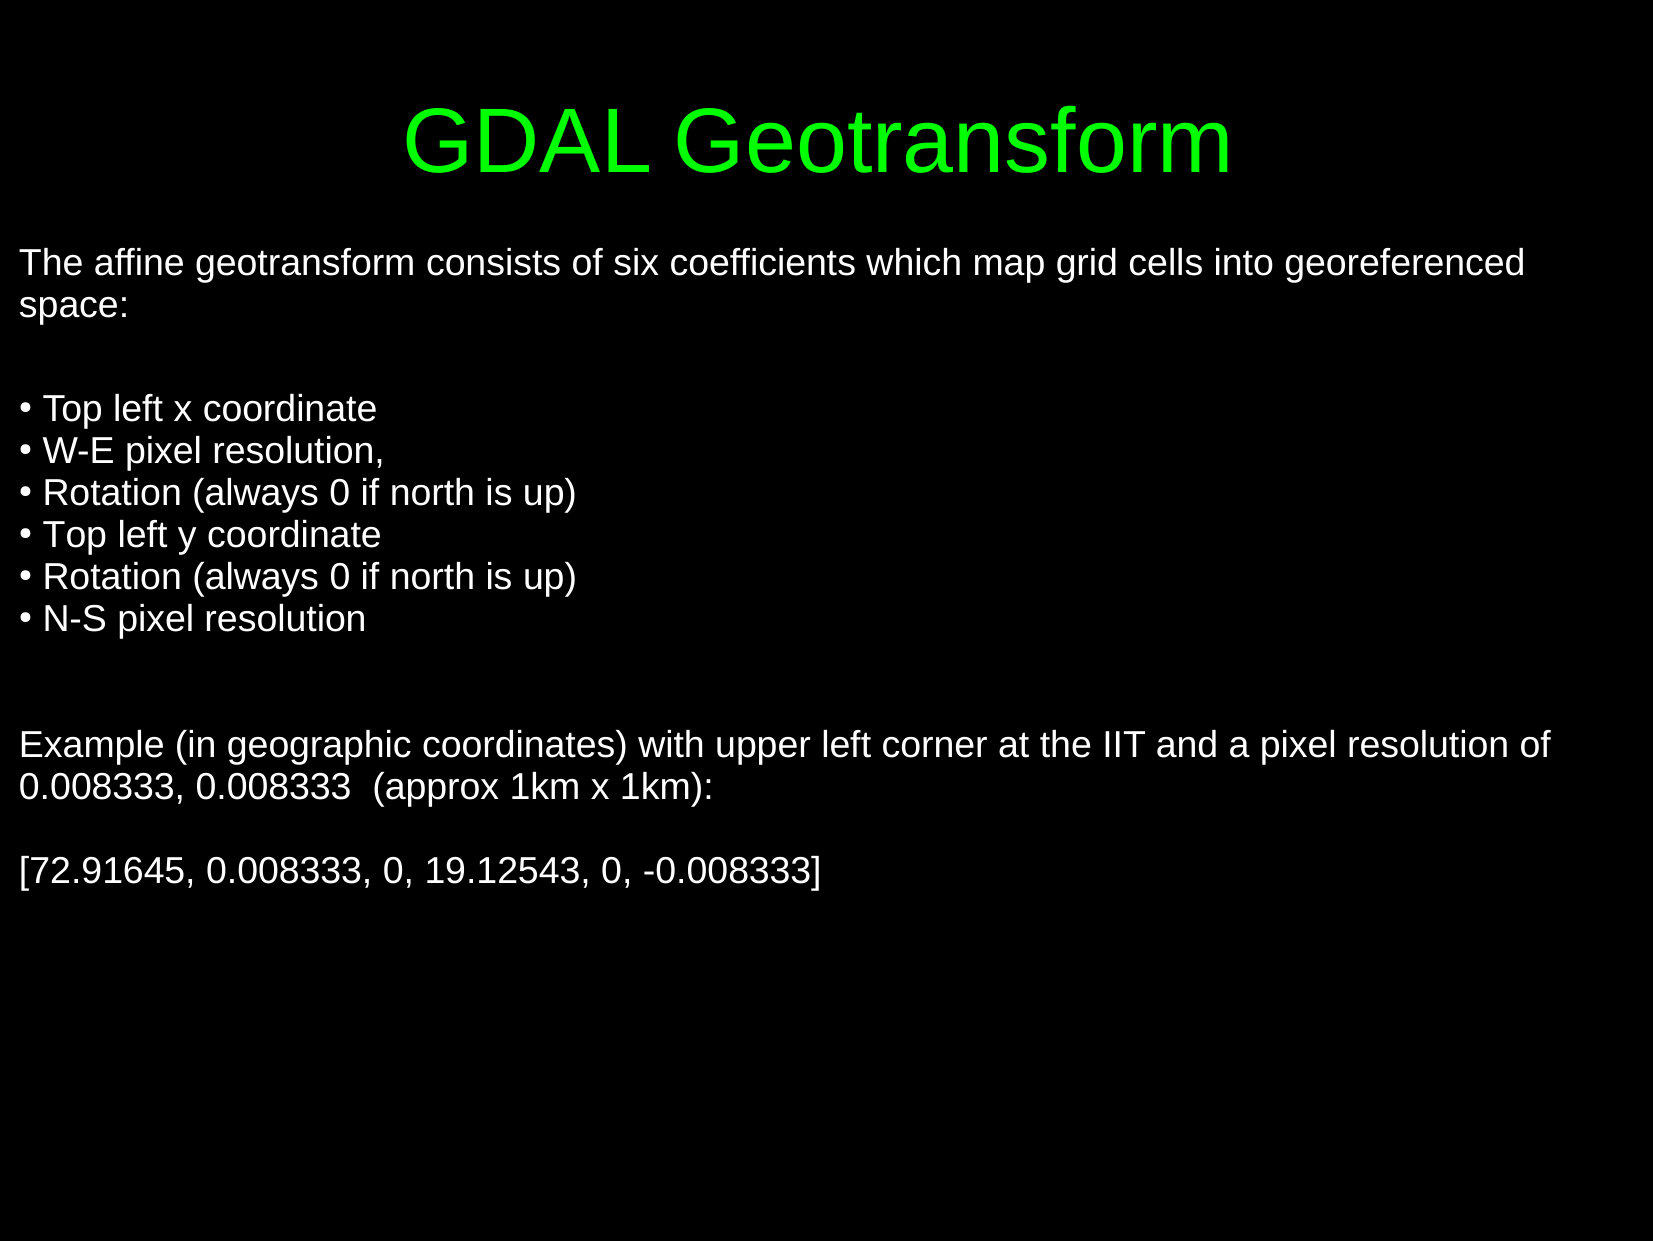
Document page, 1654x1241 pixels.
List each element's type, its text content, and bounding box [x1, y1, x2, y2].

title GDAL Geotransform [75, 37, 1563, 233]
text_box The affine geotransform consists of six coefficients which map grid cells into georeferenced space: Top left x coordinate W-E pixel resolution, Rotation (always 0 if north is up) Top left y coordinate Rotation (always 0 if north is up) N-S pixel resolution Example (in geographic coordinates) with upper left corner at the IIT and a pixel resolution of 0.008333, 0.008333 (approx 1km x 1km): [72.91645, 0.008333, 0, 19.12543, 0, -0.008333] [4, 233, 1653, 1067]
